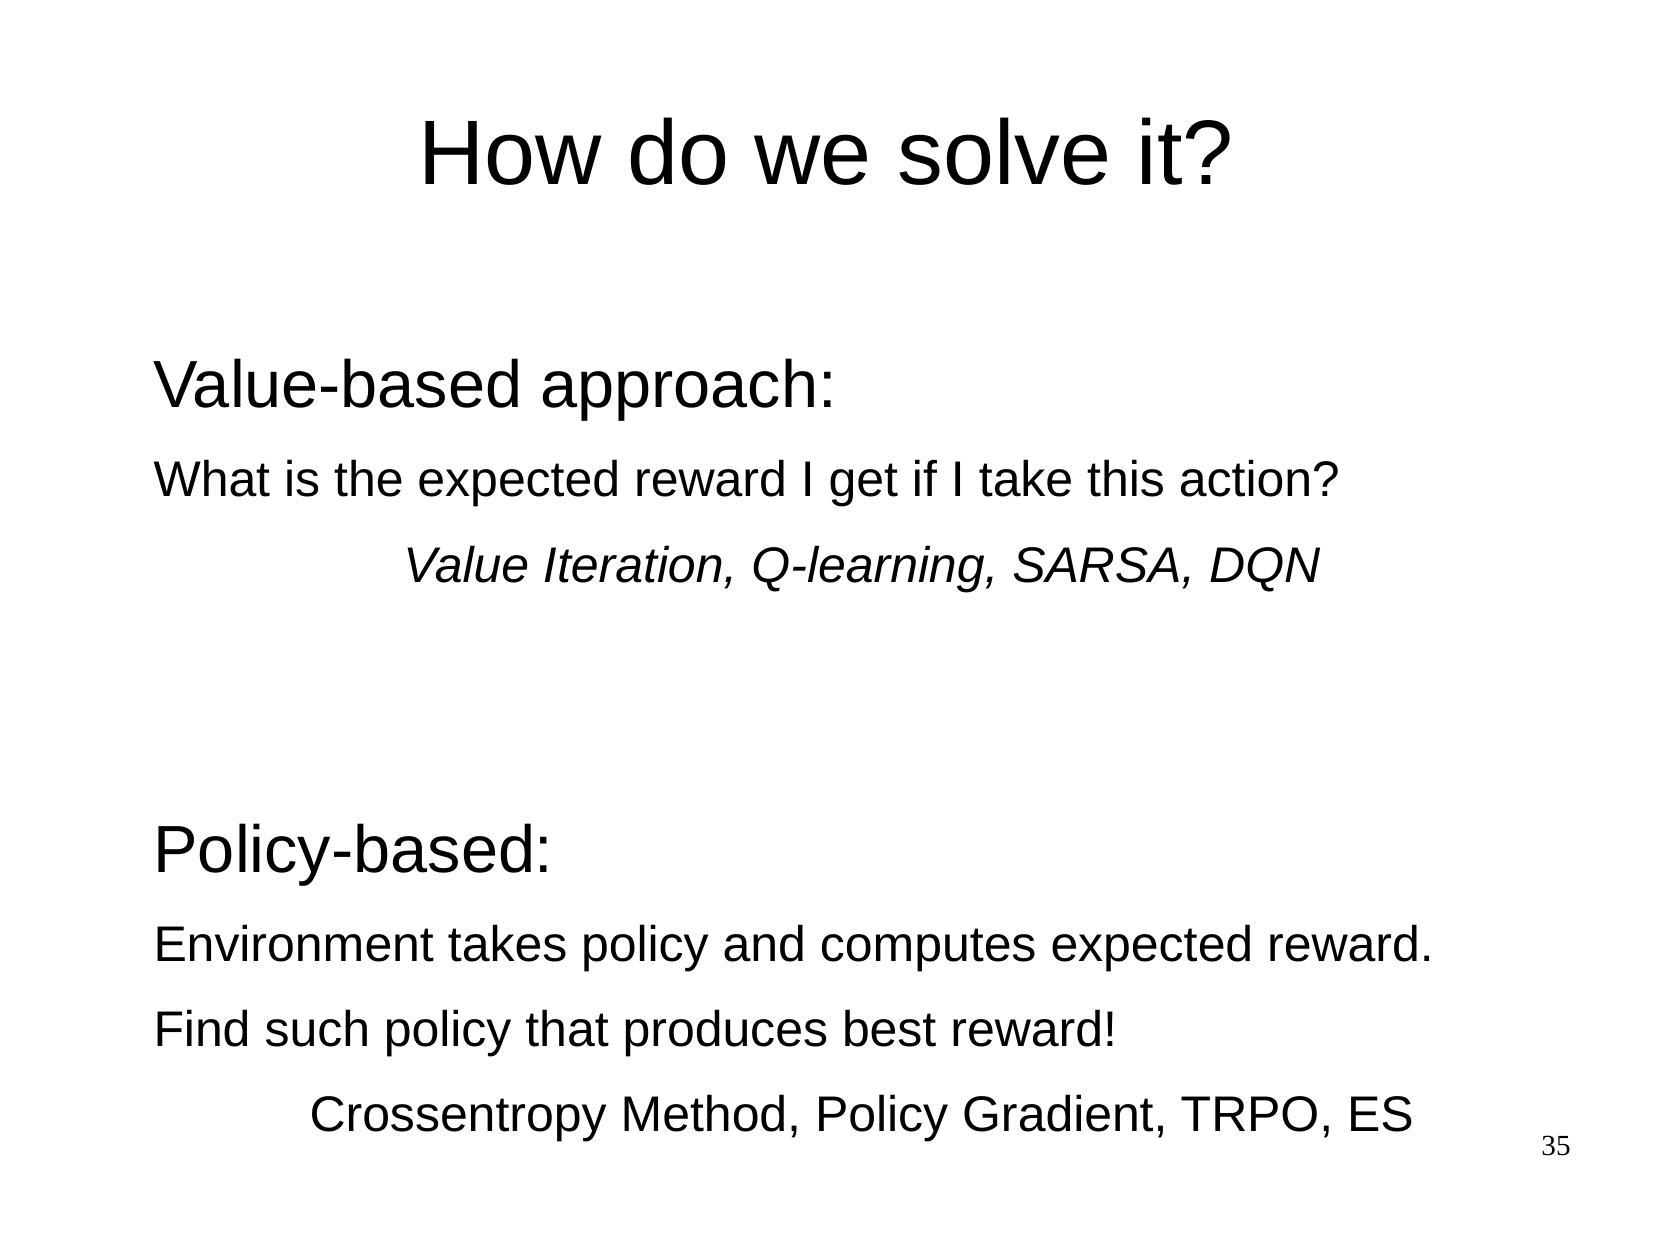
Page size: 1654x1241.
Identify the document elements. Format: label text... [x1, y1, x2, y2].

title How do we solve it? [82, 49, 1571, 242]
list Value-based approach: What is the expected reward I get if I take this action? Value Iteration, Q-learning, SARSA, DQN Policy-based: Environment takes policy and computes expected reward. Find such policy that produces best reward! Crossentropy Method, Policy Gradient, TRPO, ES [82, 242, 1571, 1193]
